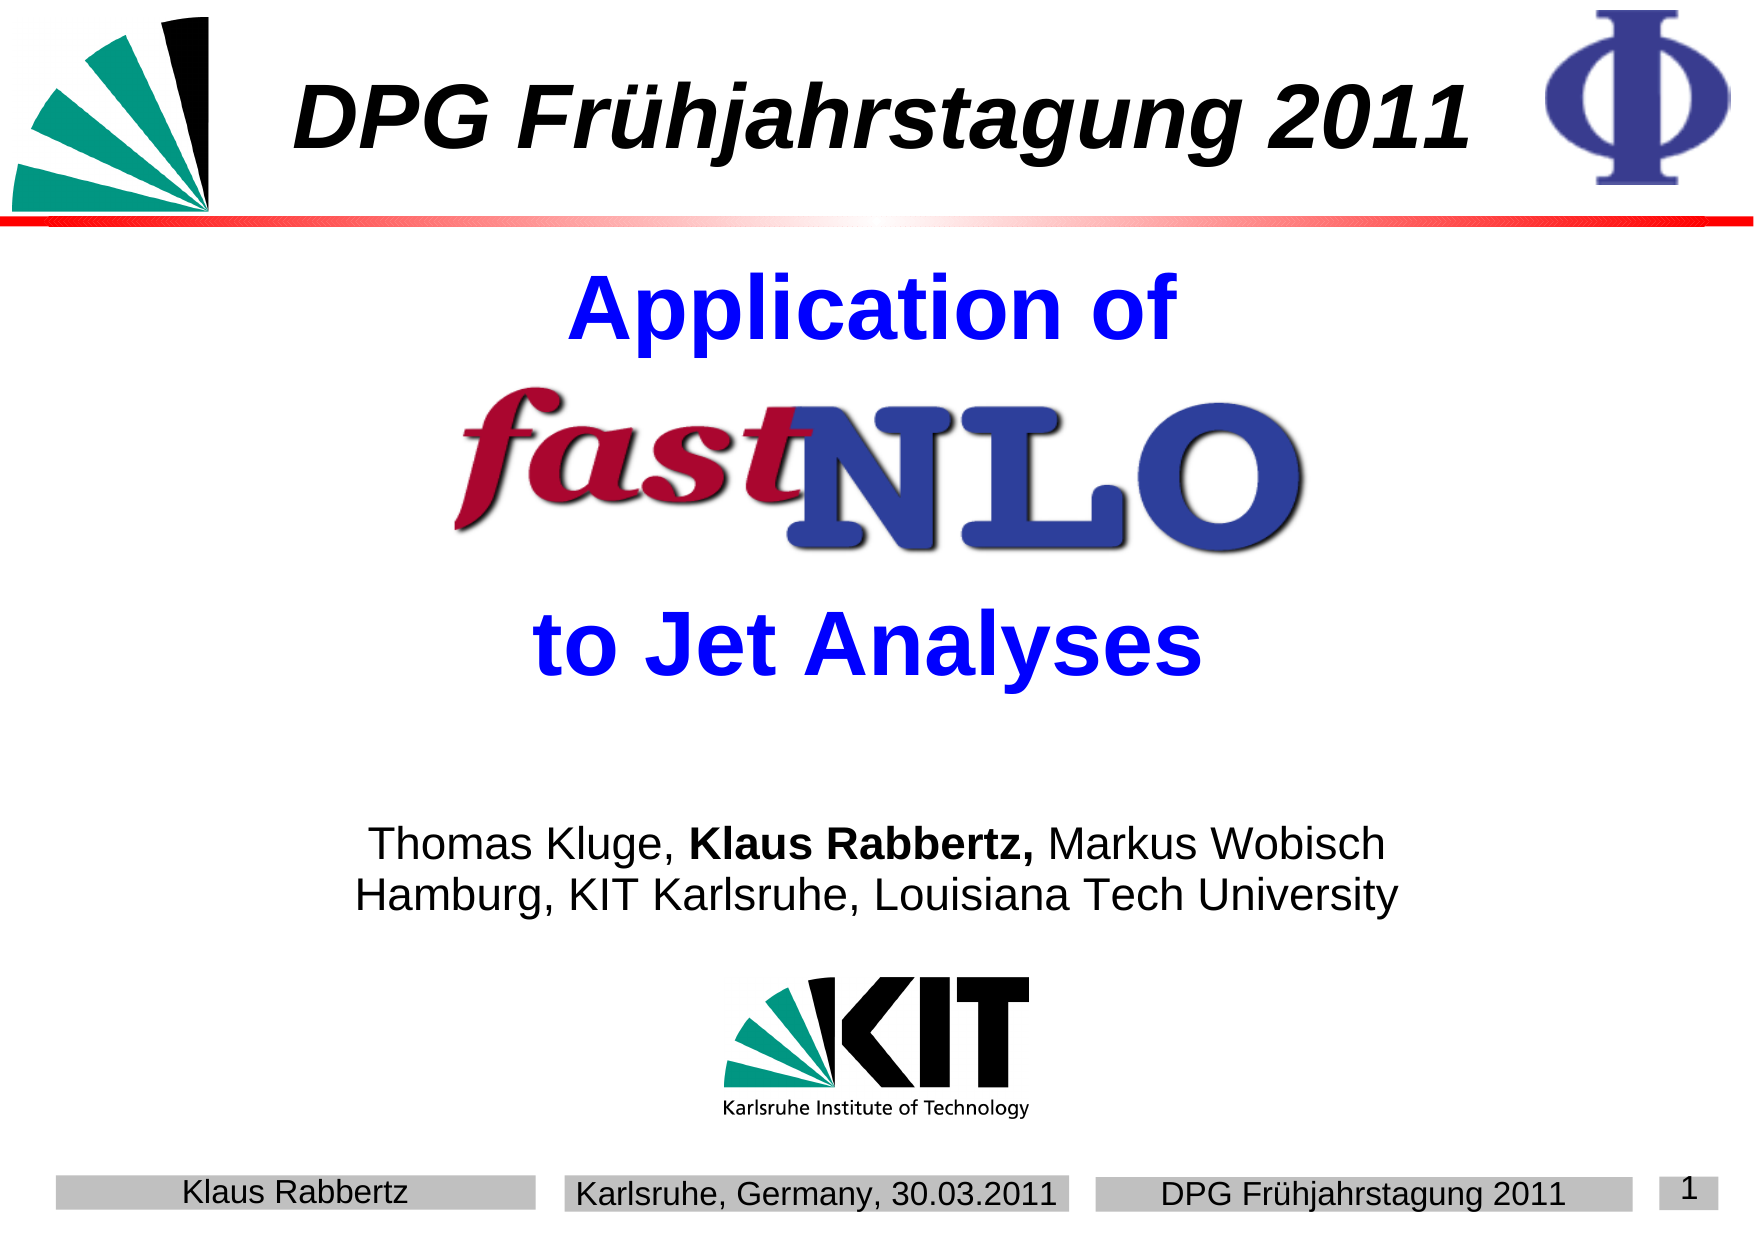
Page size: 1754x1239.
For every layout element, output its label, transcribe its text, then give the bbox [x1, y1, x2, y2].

picture [12, 17, 209, 214]
picture [724, 977, 1029, 1119]
text_box to Jet Analyses [520, 586, 1233, 702]
picture [427, 374, 1326, 559]
title DPG Frühjahrstagung 2011 [263, 27, 1505, 207]
picture [1545, 10, 1731, 185]
text_box Application of [554, 250, 1199, 365]
text_box Thomas Kluge, Klaus Rabbertz, Markus Wobisch Hamburg, KIT Karlsruhe, Louisiana Tech University [342, 812, 1411, 927]
